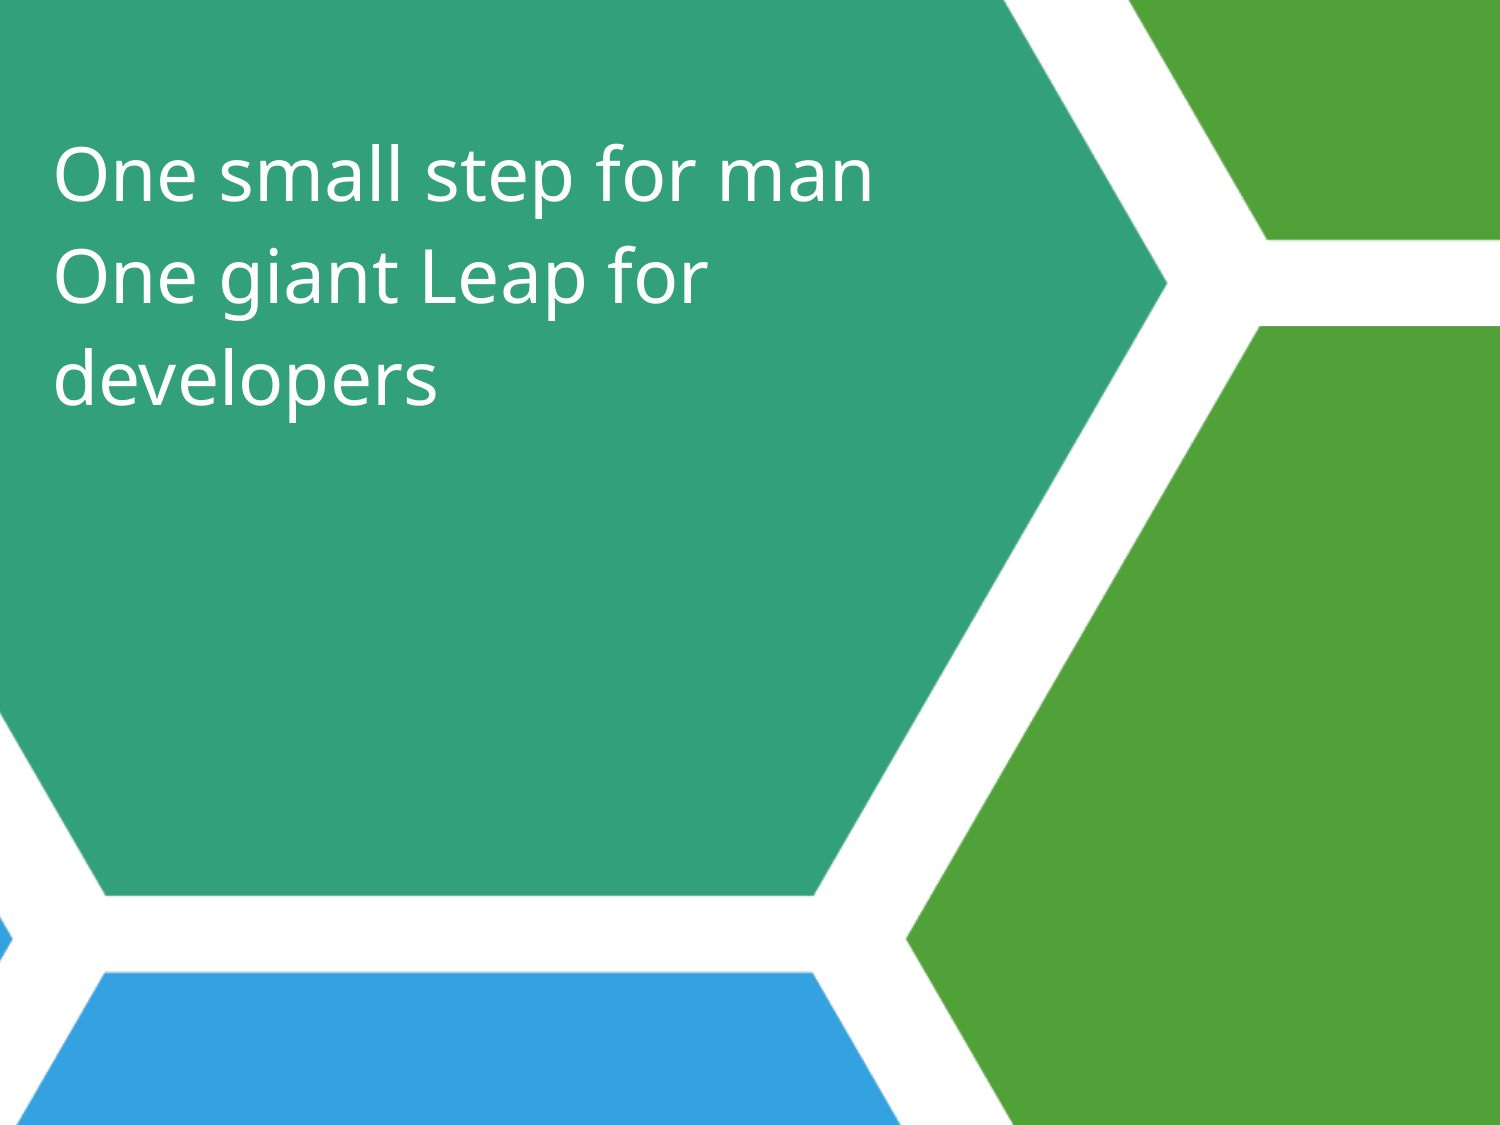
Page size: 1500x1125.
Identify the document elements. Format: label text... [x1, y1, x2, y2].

picture [0, 0, 1500, 1125]
title One small step for man One giant Leap for developers [52, 147, 1099, 401]
